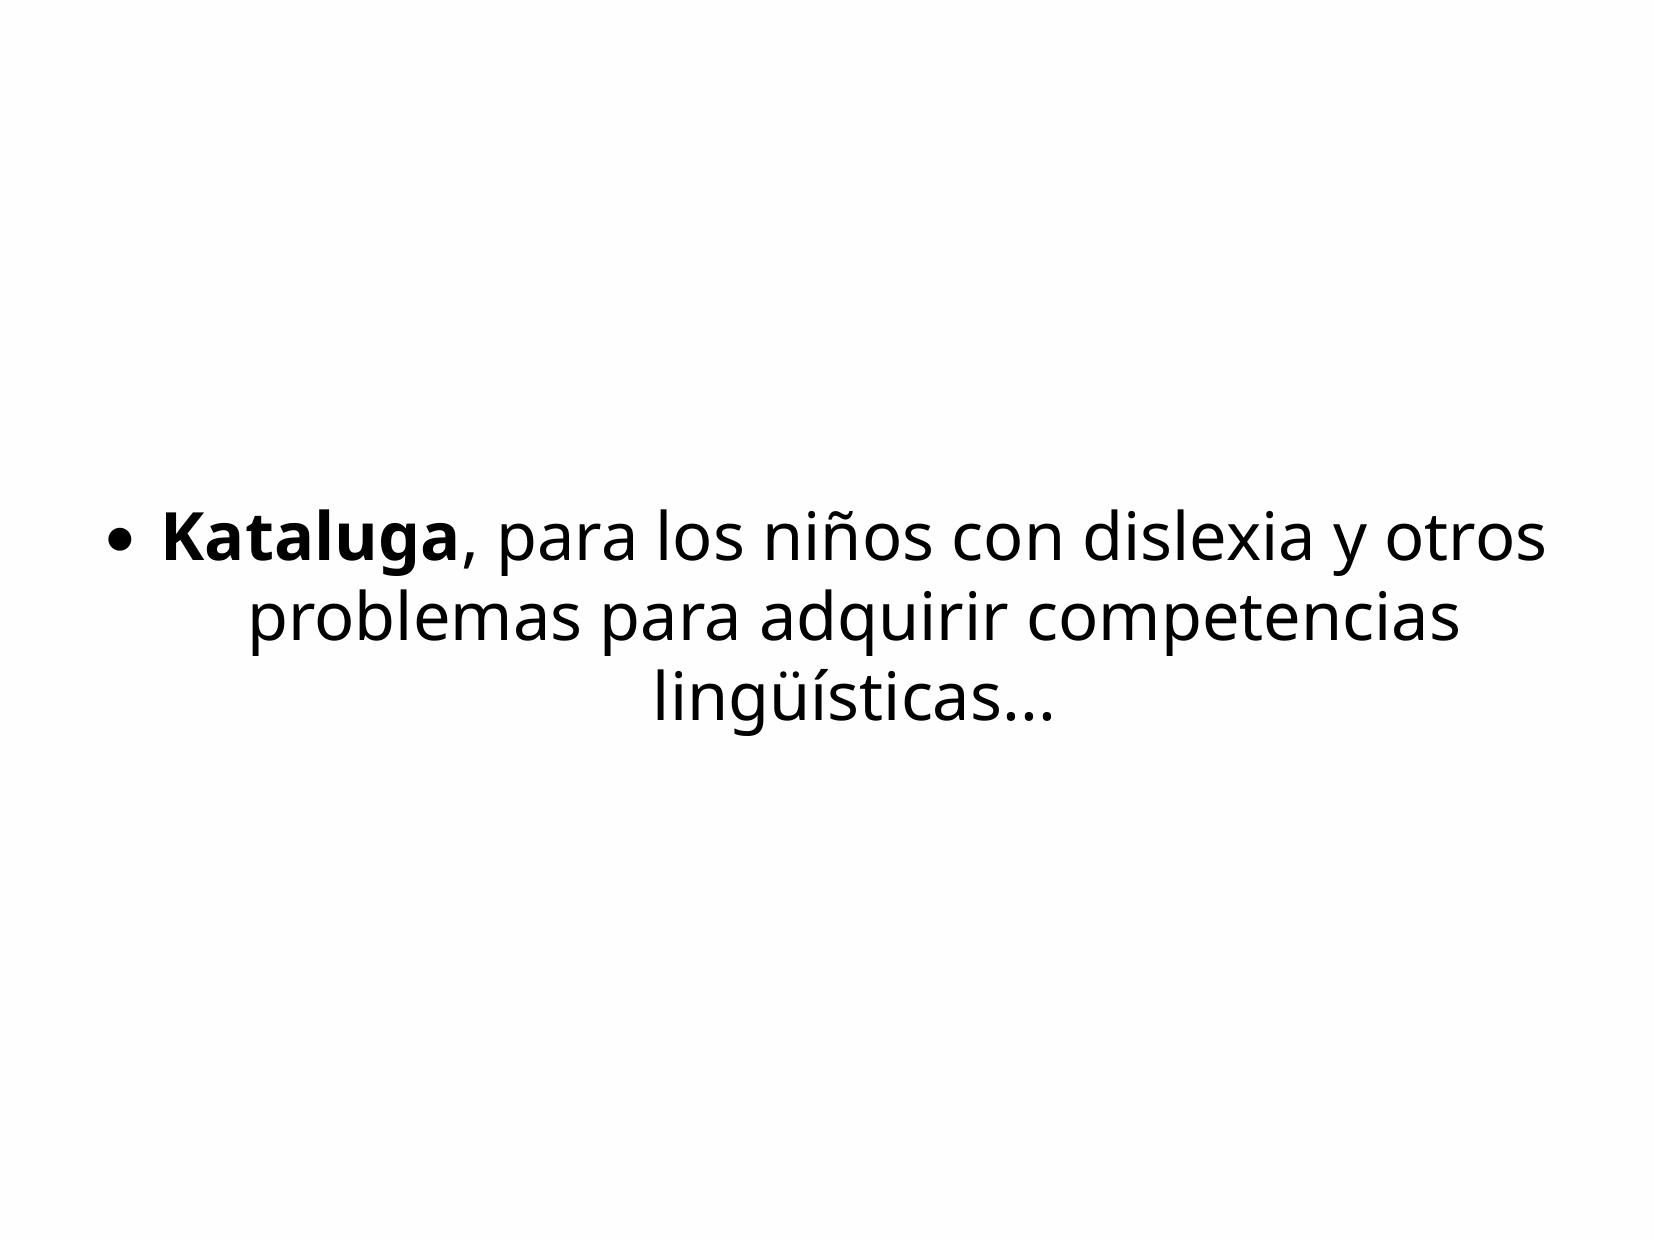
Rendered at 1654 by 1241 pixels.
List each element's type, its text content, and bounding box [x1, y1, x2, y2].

list Kataluga, para los niños con dislexia y otros problemas para adquirir competencias lingüísticas... [82, 70, 1571, 1158]
